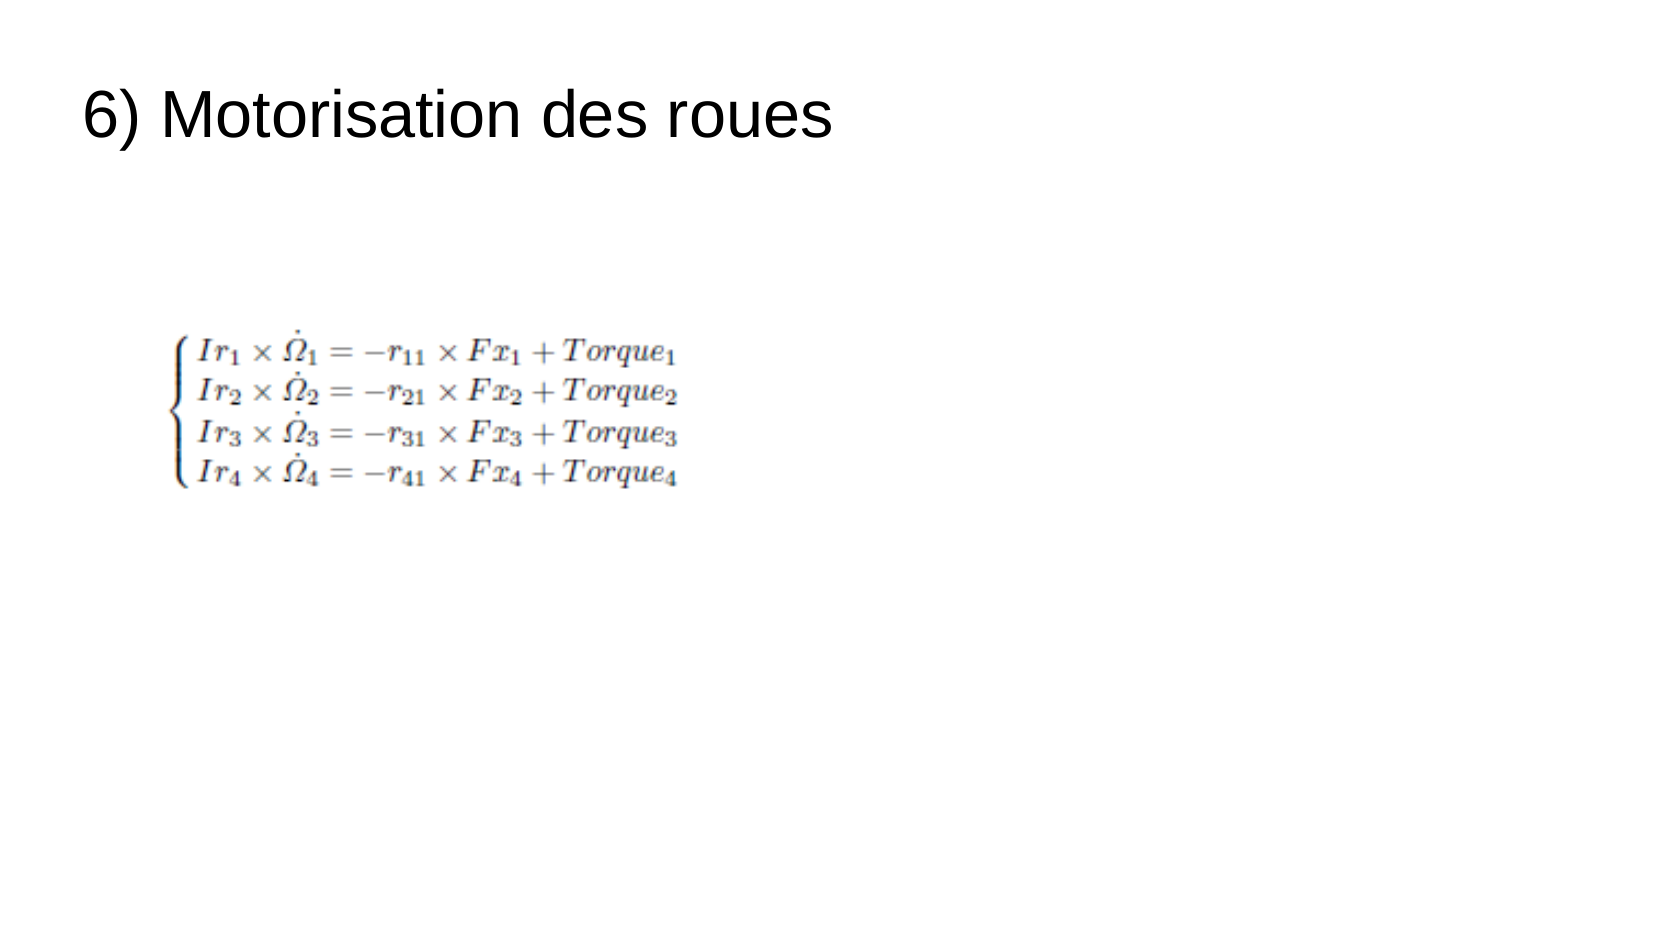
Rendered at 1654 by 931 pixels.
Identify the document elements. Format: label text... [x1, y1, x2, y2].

title 6) Motorisation des roues [82, 37, 1571, 193]
picture [160, 324, 684, 502]
